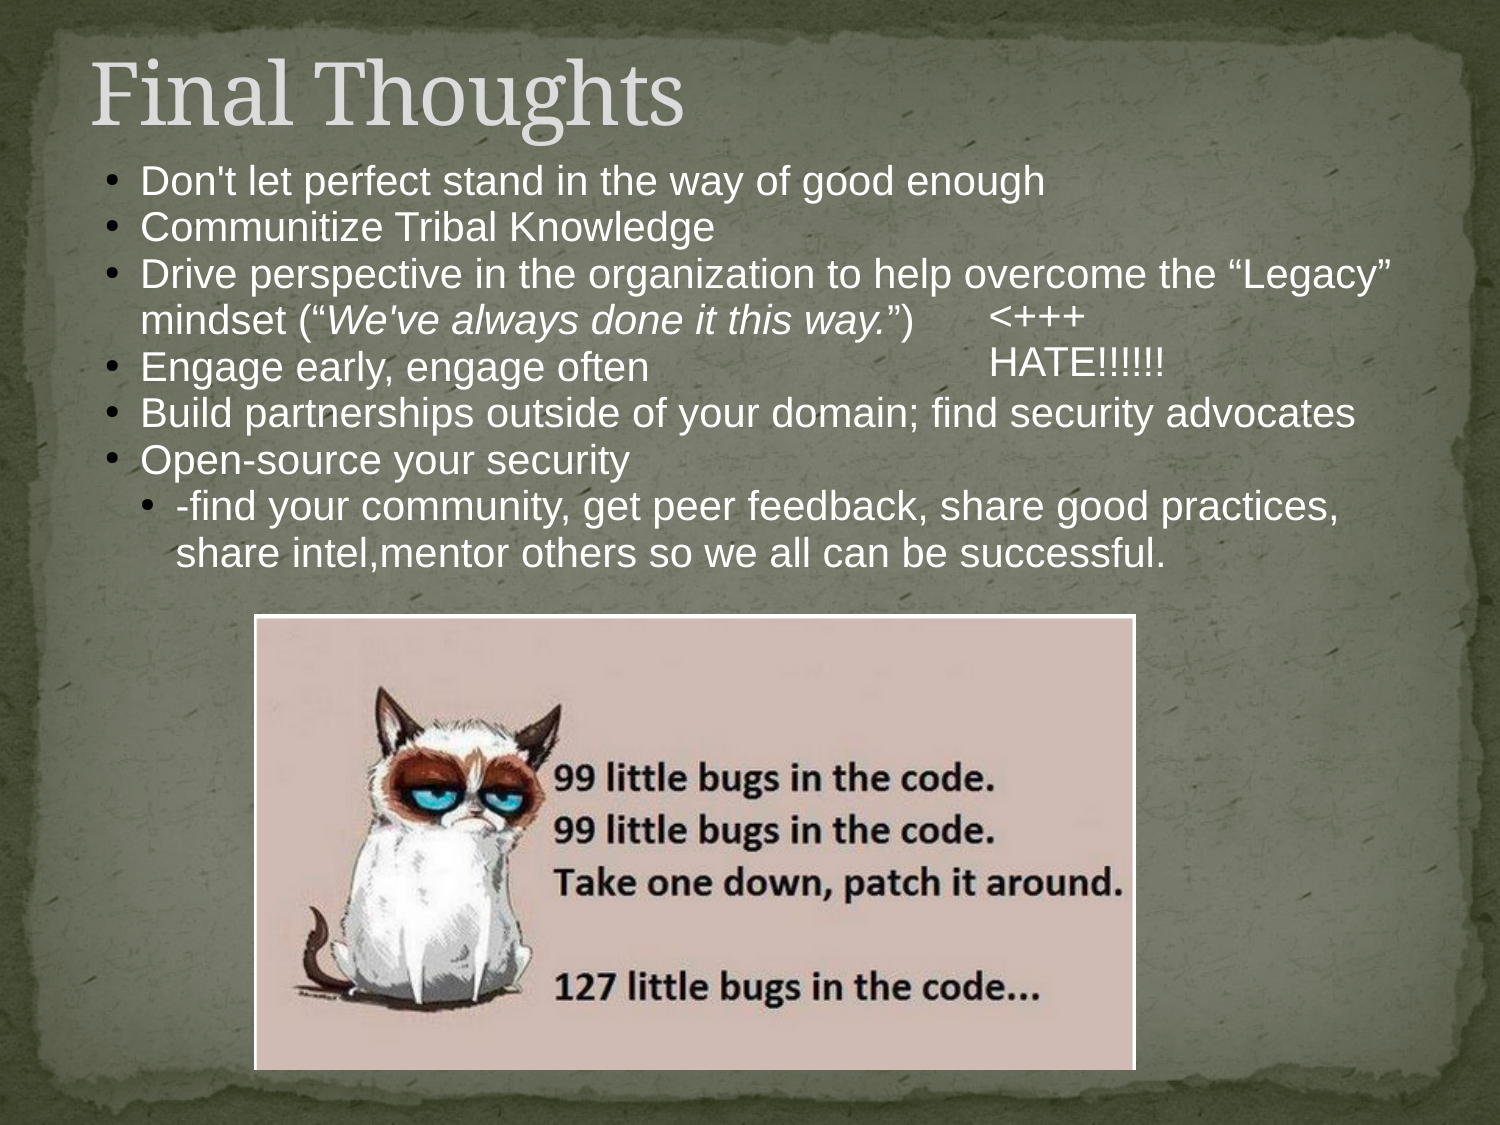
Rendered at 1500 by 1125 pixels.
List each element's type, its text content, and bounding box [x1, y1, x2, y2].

title Final Thoughts [75, 25, 1426, 151]
text_box <+++ HATE!!!!!! [938, 285, 1291, 347]
picture [0, 0, 1500, 1125]
text_box Don't let perfect stand in the way of good enough Communitize Tribal Knowledge Drive perspective in the organization to help overcome the “Legacy” mindset (“We've always done it this way.”) Engage early, engage often Build partnerships outside of your domain; find security advocates Open-source your security -find your community, get peer feedback, share good practices, share intel,mentor others so we all can be successful. [90, 150, 1427, 588]
